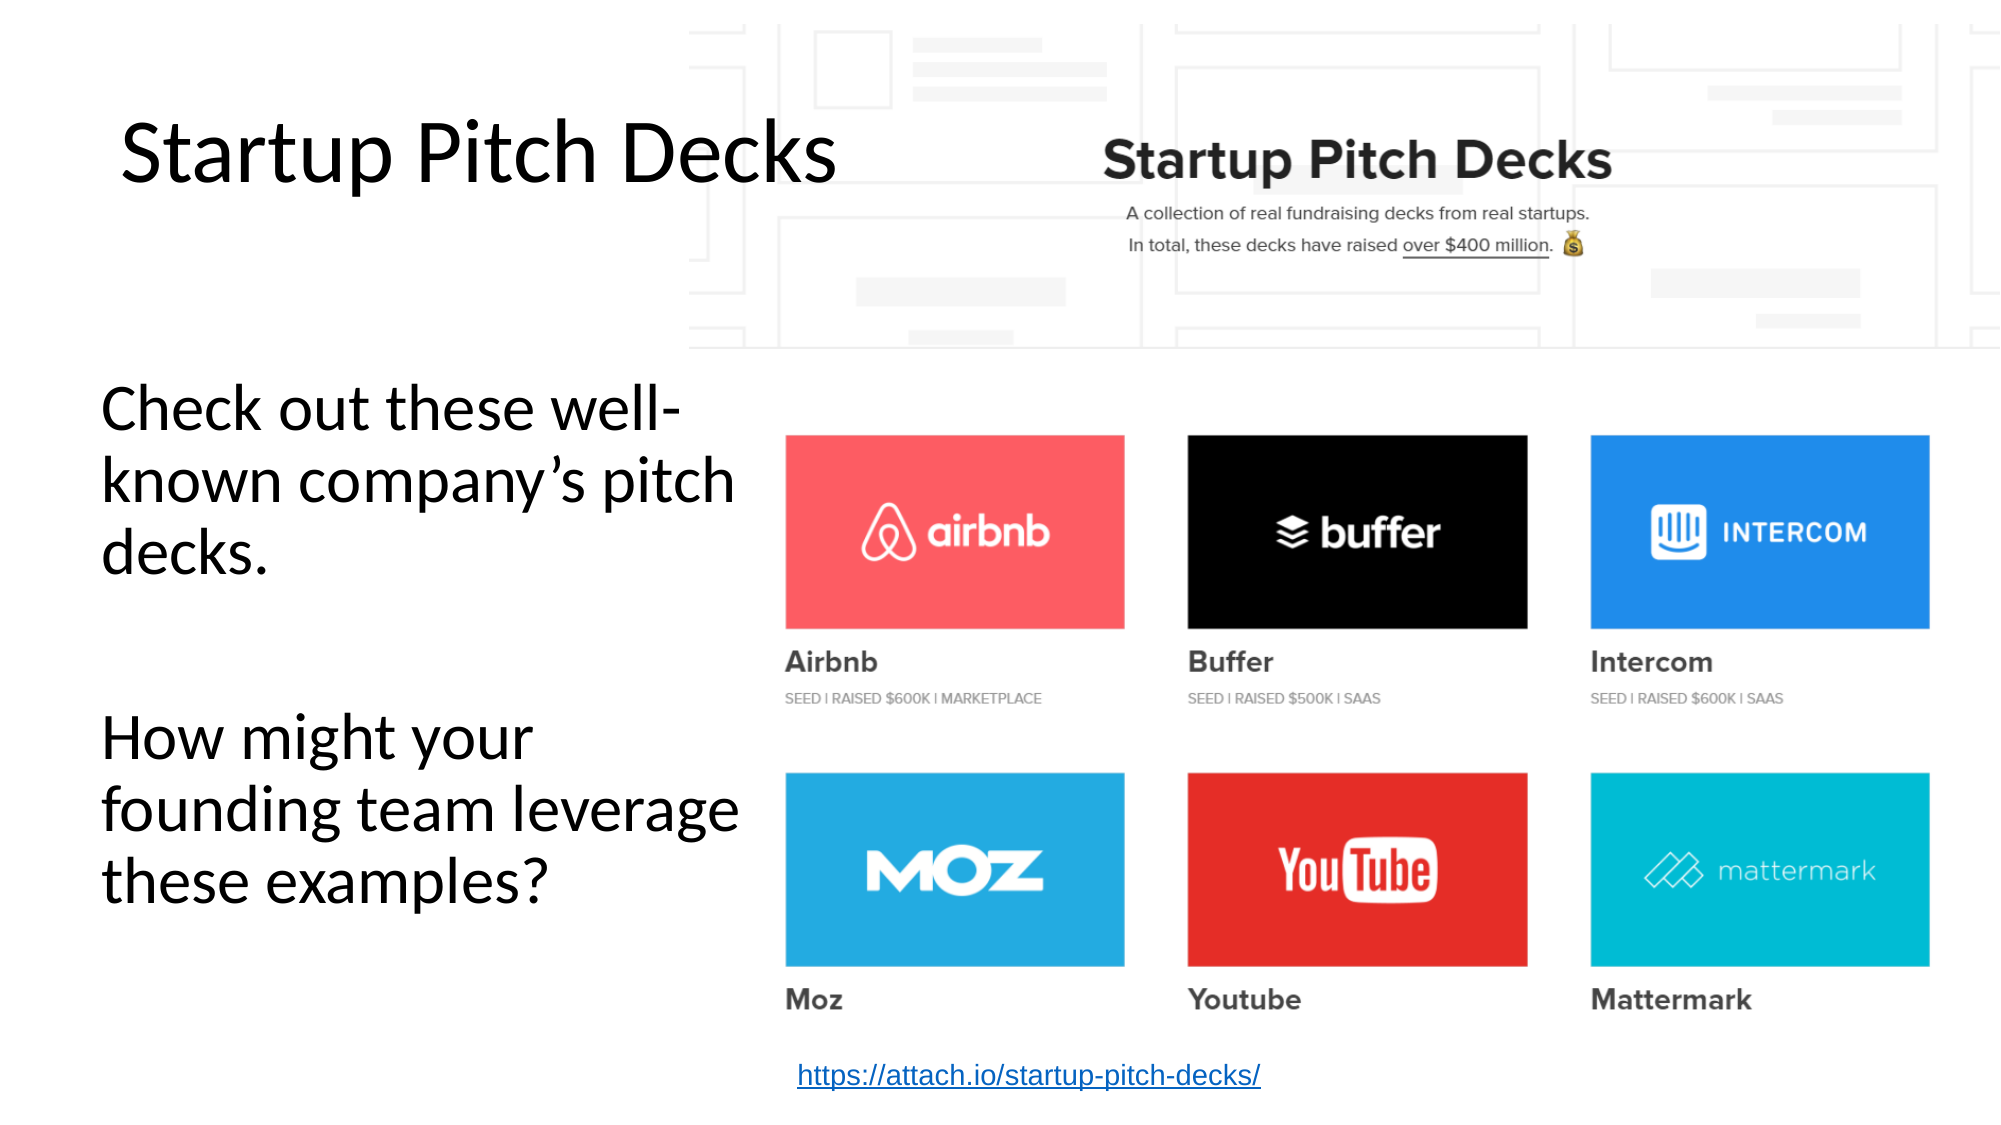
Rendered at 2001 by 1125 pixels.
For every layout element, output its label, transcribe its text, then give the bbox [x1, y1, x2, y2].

picture [689, 24, 2000, 1019]
text_box https://attach.io/startup-pitch-decks/ [782, 1041, 1768, 1125]
list Check out these well-known company’s pitch decks. How might your founding team leverage these examples? [80, 352, 766, 1056]
title Startup Pitch Decks [99, 45, 1900, 223]
